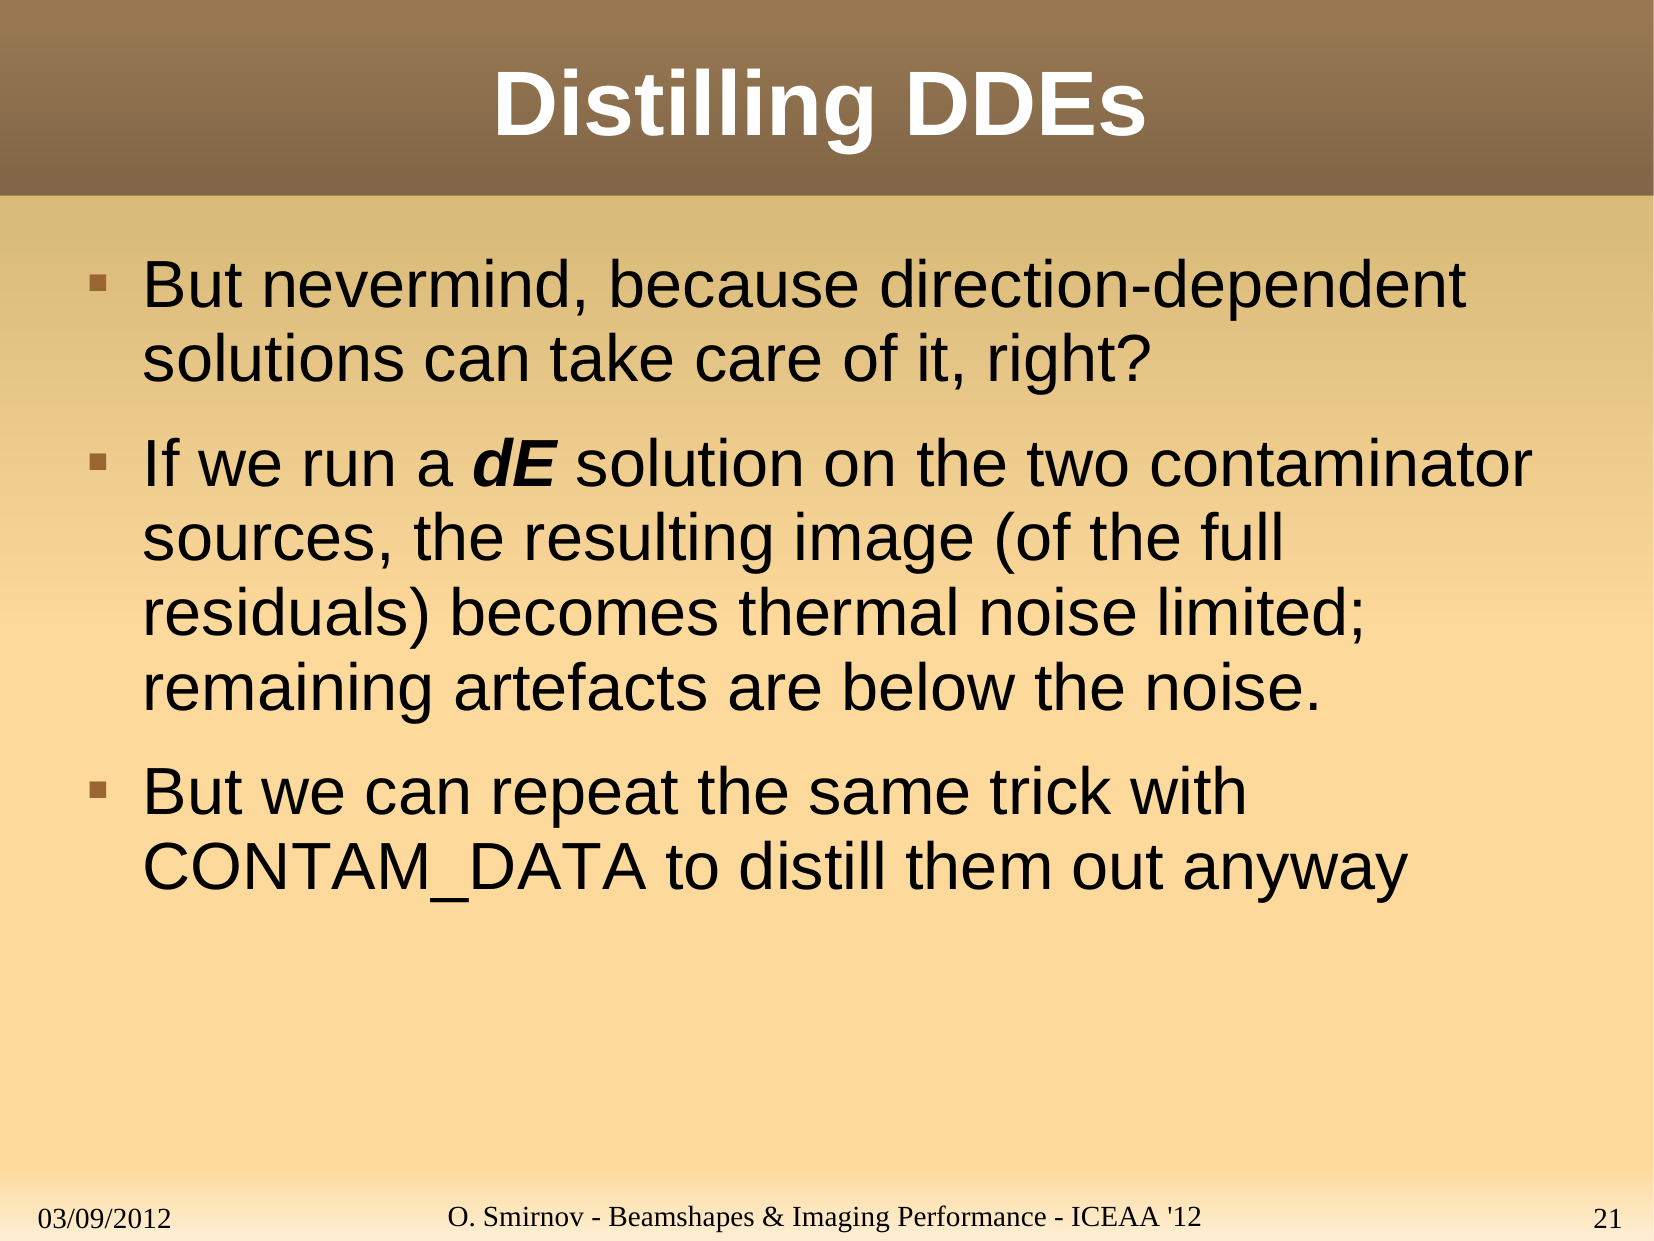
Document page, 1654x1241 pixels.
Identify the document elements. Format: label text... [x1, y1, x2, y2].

list But nevermind, because direction-dependent solutions can take care of it, right? If we run a dE solution on the two contaminator sources, the resulting image (of the full residuals) becomes thermal noise limited; remaining artefacts are below the noise. But we can repeat the same trick with CONTAM_DATA to distill them out anyway [71, 246, 1561, 1066]
title Distilling DDEs [76, 0, 1565, 208]
picture [0, 0, 1654, 1241]
